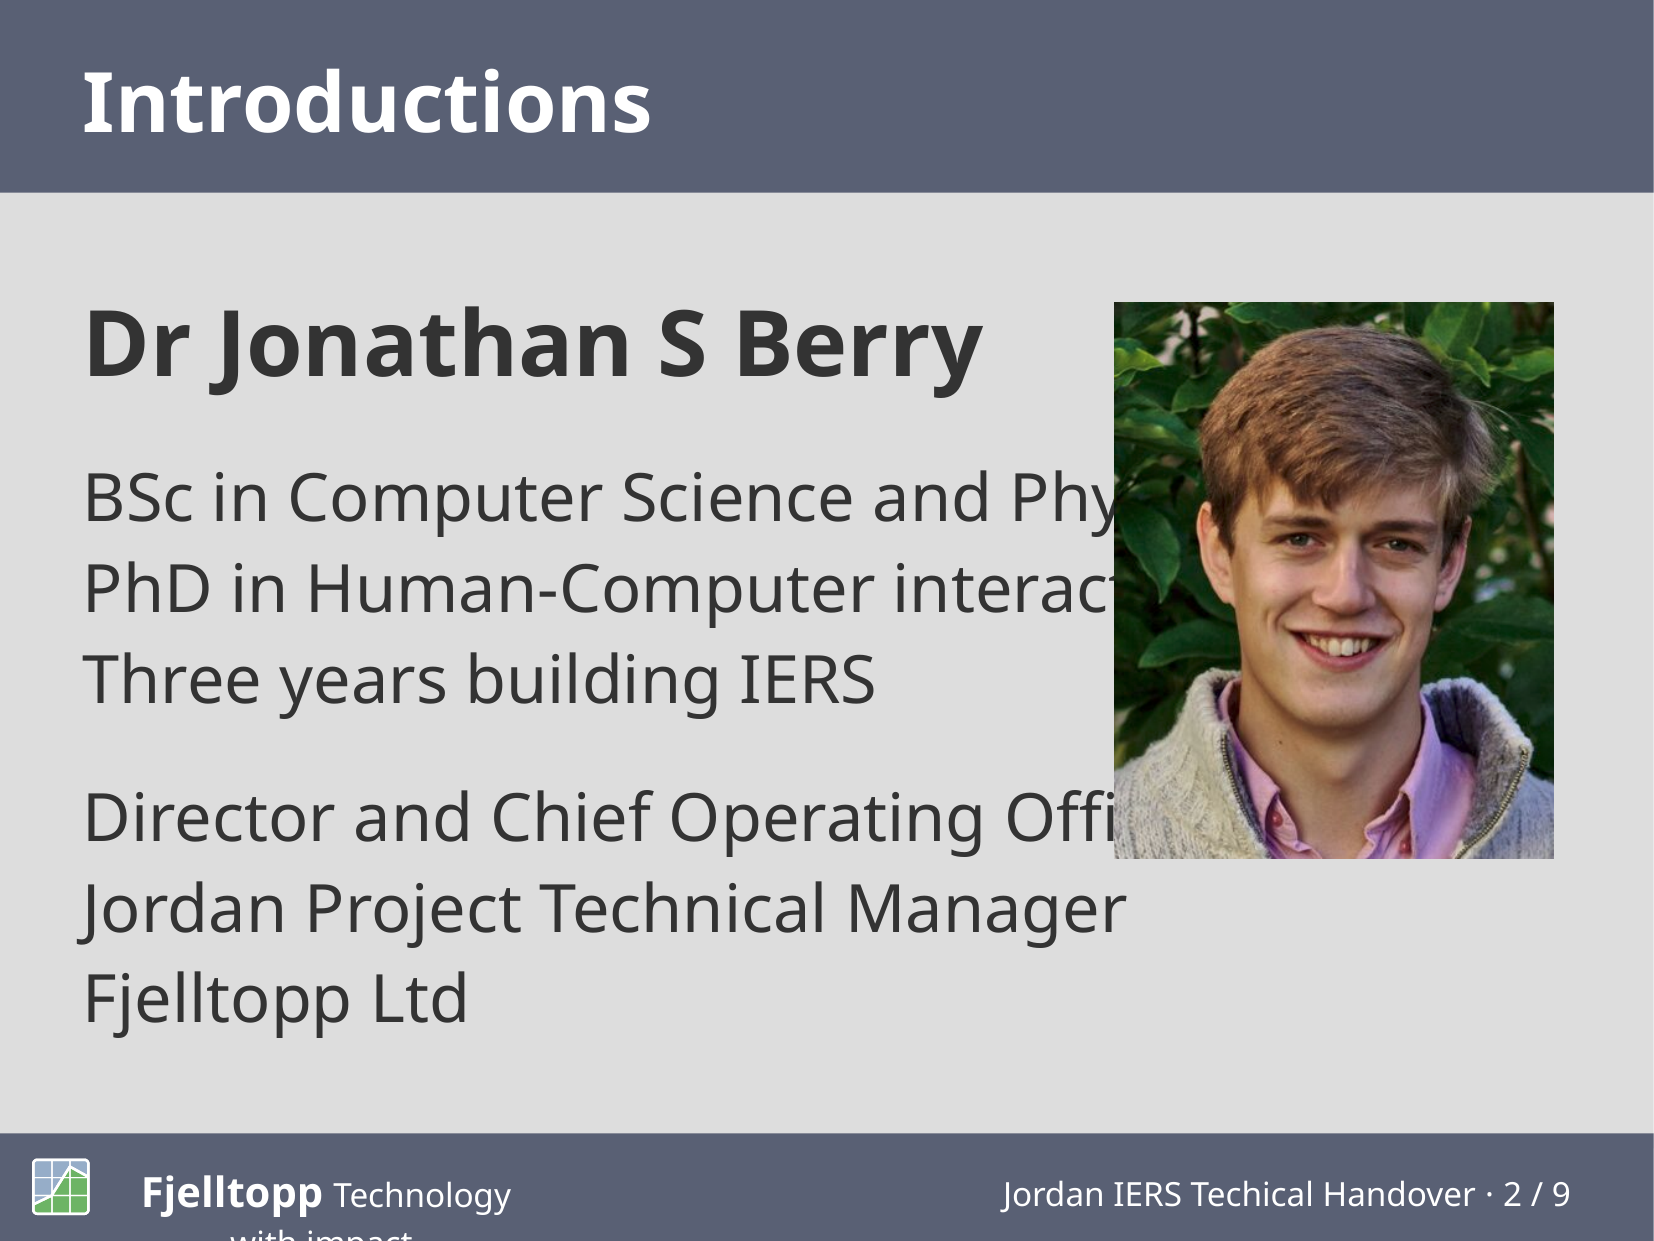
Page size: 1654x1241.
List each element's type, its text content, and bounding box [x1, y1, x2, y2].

picture [1114, 302, 1554, 859]
subtitle Dr Jonathan S Berry BSc in Computer Science and Physics PhD in Human-Computer interaction Three years building IERS Director and Chief Operating Officer Jordan Project Technical Manager Fjelltopp Ltd [82, 278, 1571, 1046]
title Introductions [82, 47, 1264, 152]
